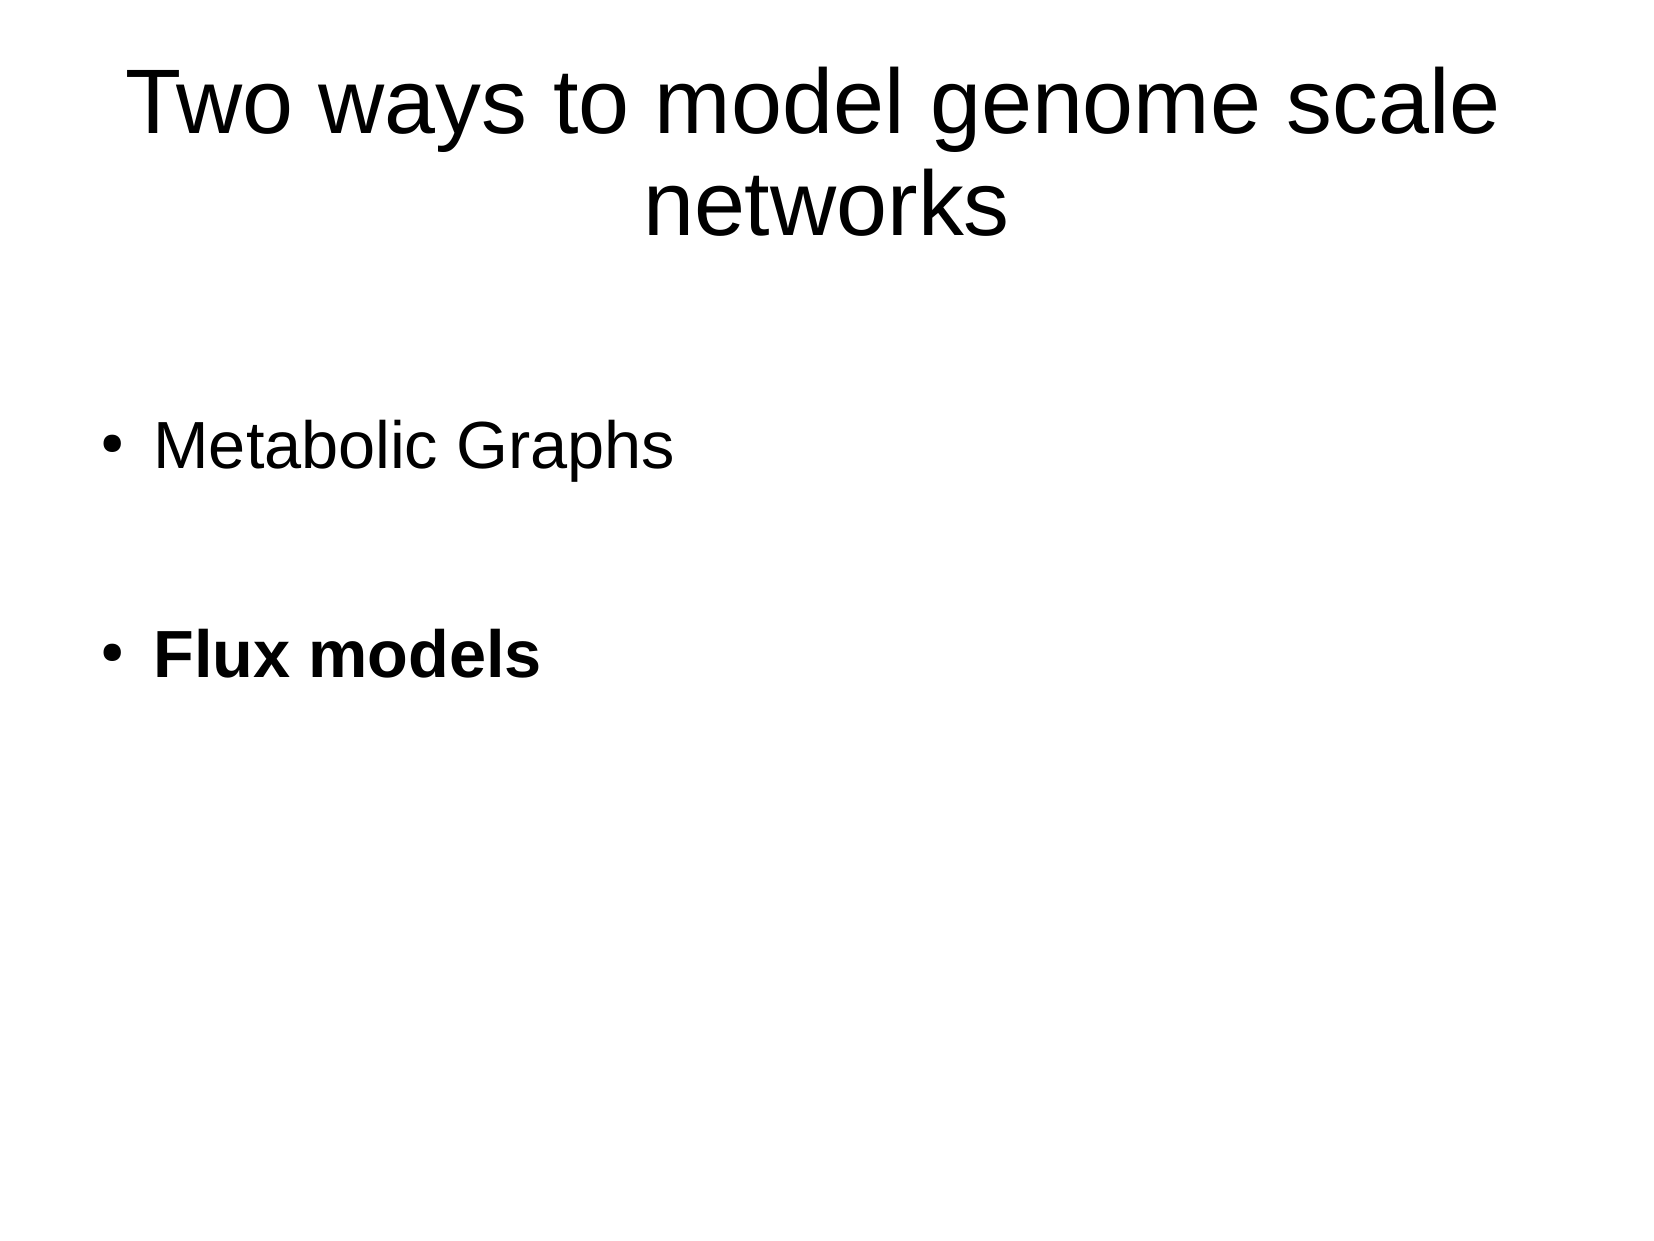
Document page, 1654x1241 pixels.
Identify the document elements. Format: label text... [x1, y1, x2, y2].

title Two ways to model genome scale networks [82, 49, 1571, 257]
list Metabolic Graphs Flux models [82, 408, 1380, 791]
